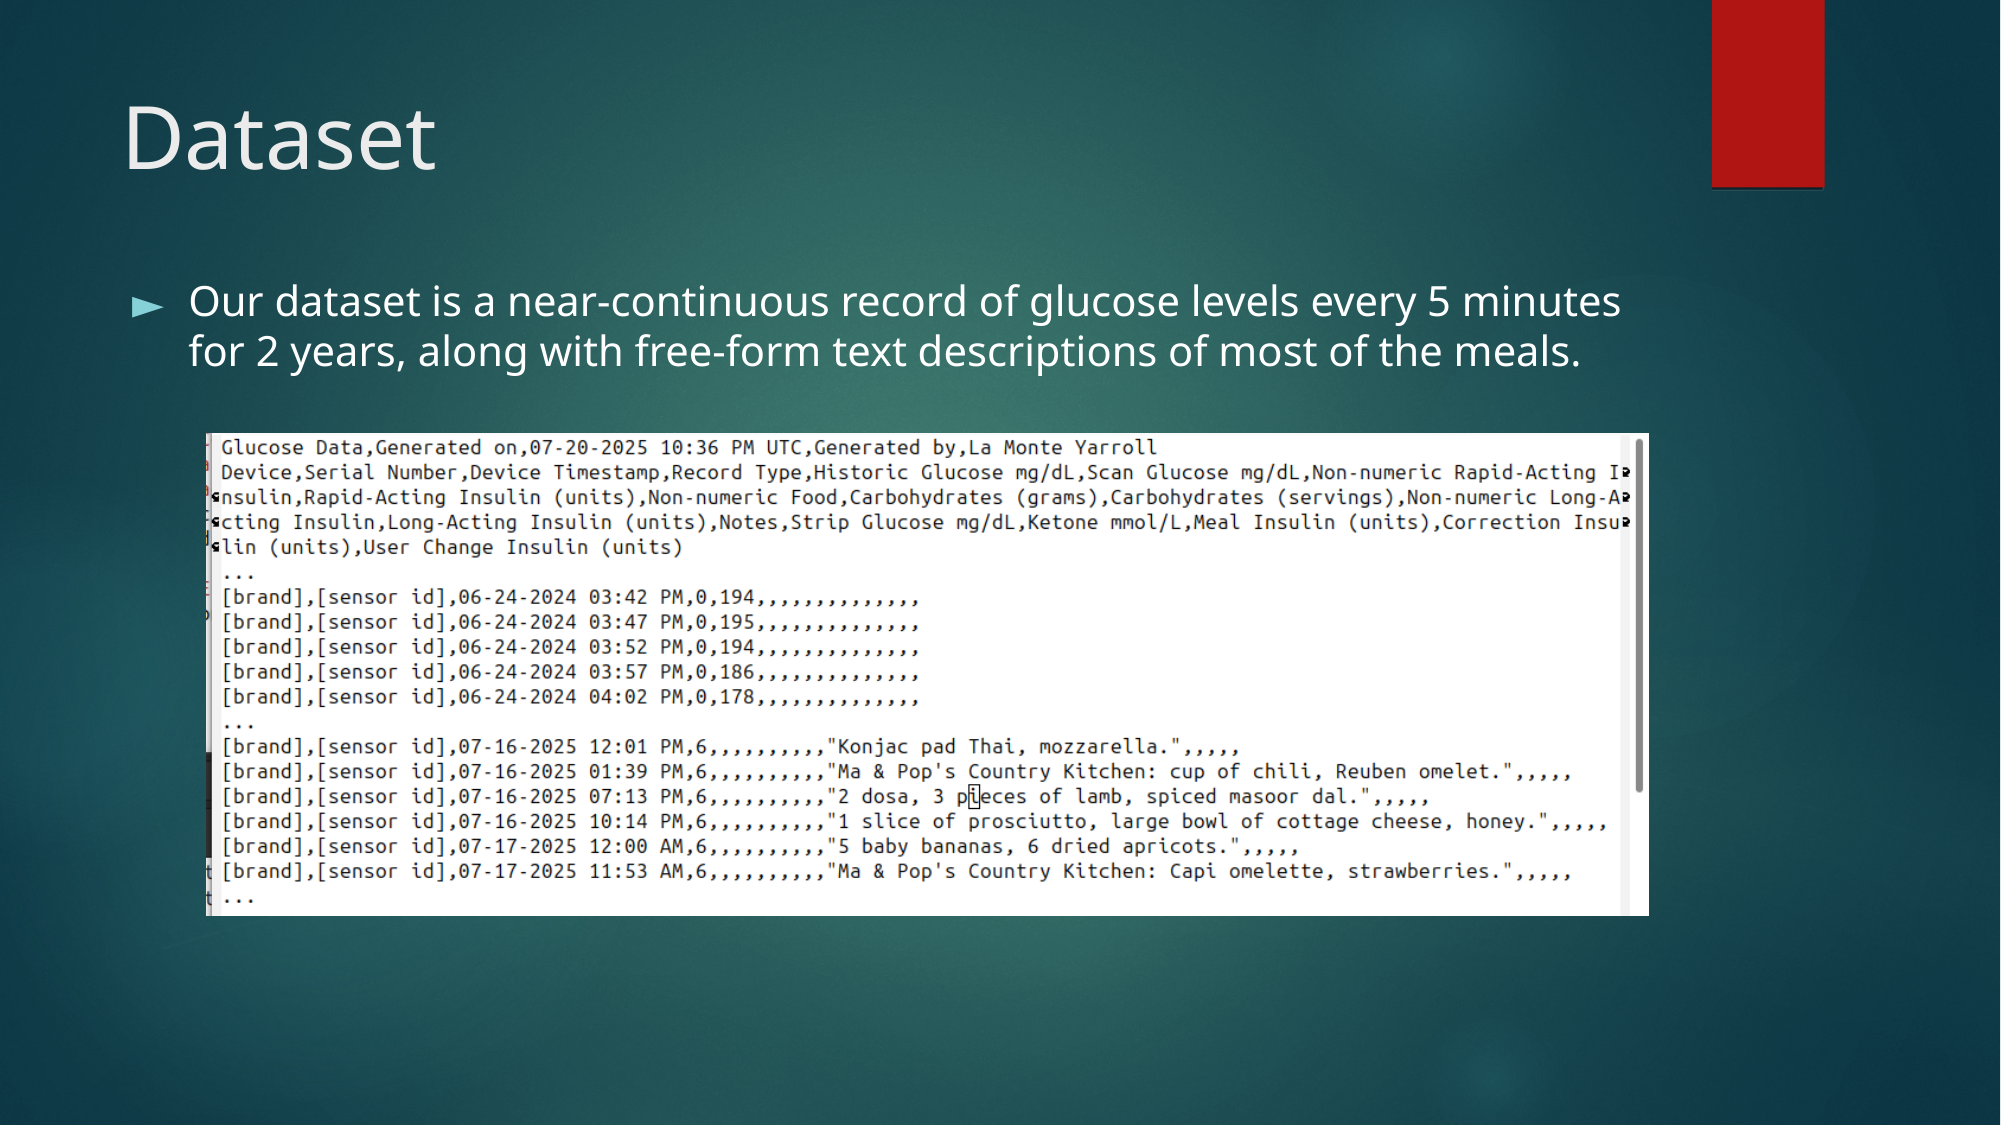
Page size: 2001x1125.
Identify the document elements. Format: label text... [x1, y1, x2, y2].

list Our dataset is a near-continuous record of glucose levels every 5 minutes for 2 years, along with free-form text descriptions of most of the meals. [117, 267, 1649, 1025]
picture [0, 0, 2001, 1125]
title Dataset [106, 74, 1649, 304]
